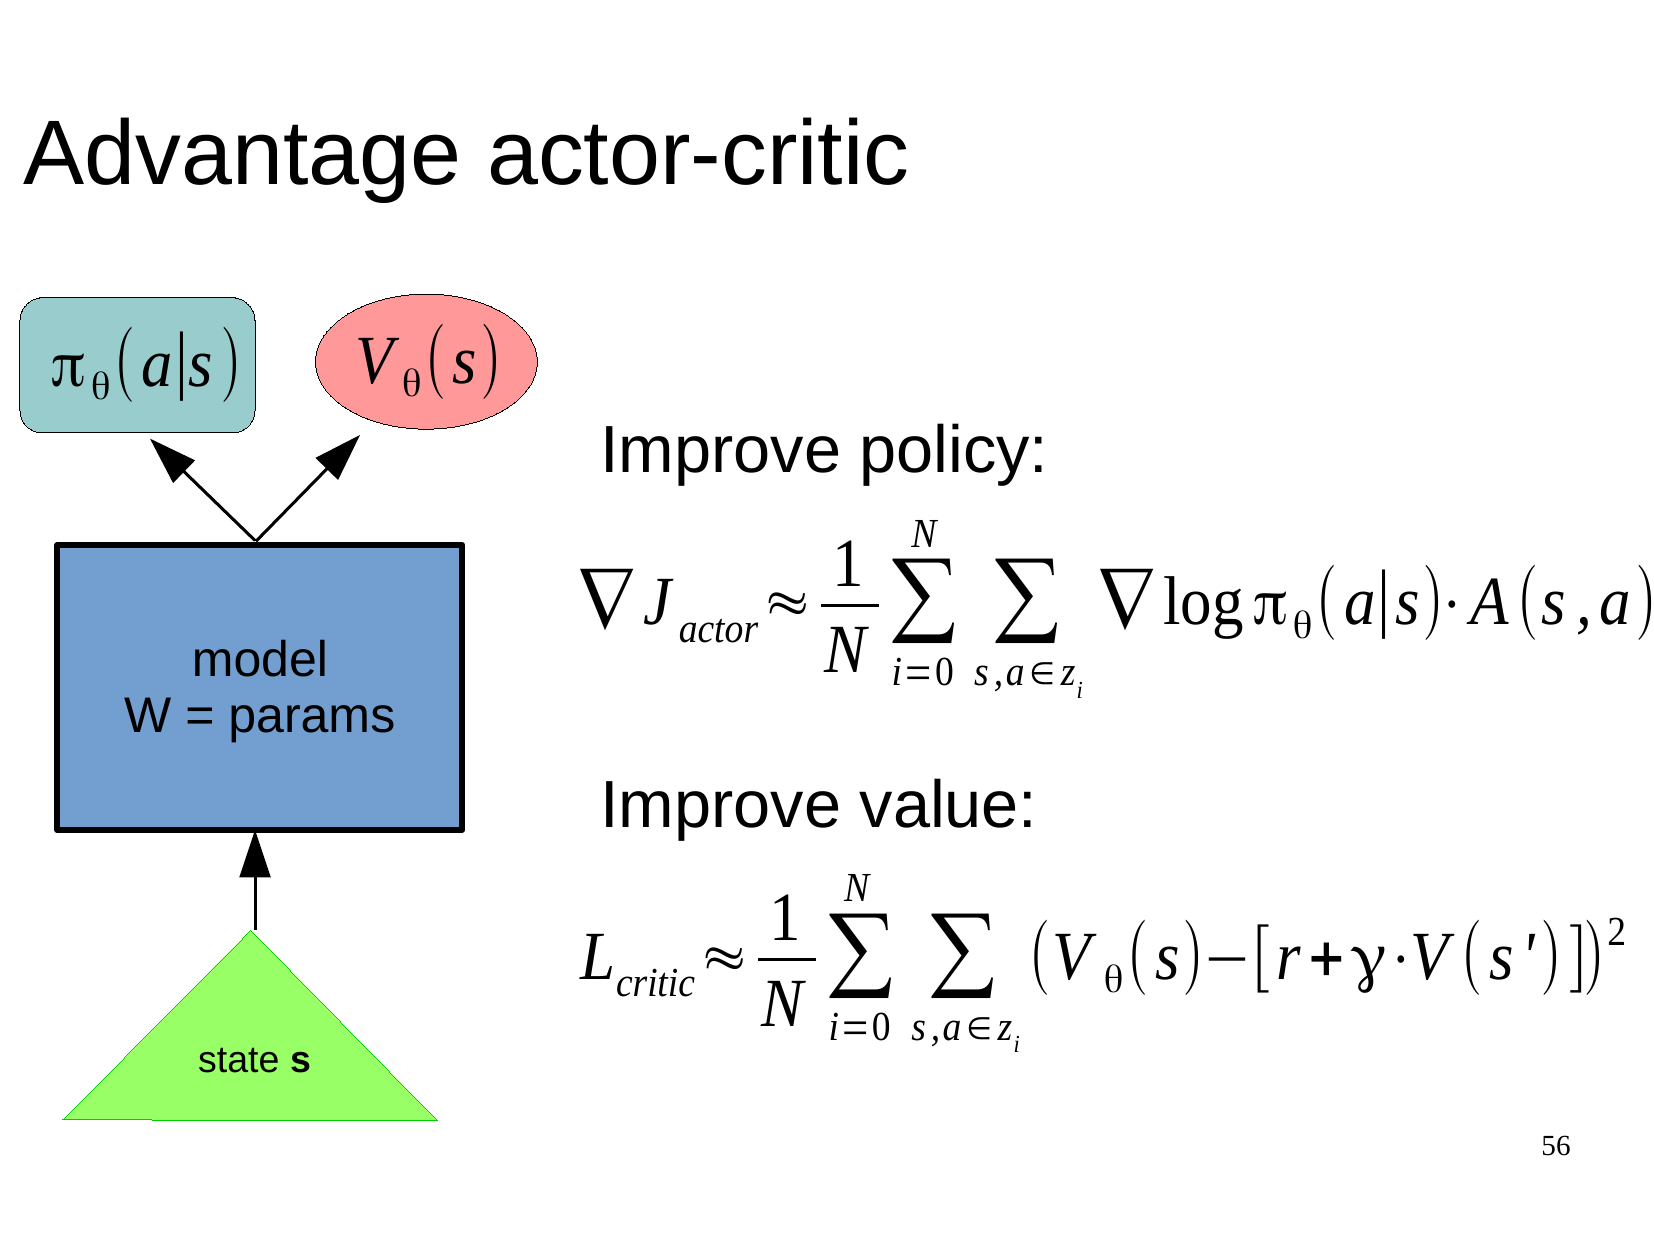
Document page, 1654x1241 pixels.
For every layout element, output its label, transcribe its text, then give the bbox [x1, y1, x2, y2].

text_box [19, 297, 256, 433]
text_box [315, 320, 516, 430]
title Advantage actor-critic [23, 49, 1512, 257]
text_box Improve policy: [585, 405, 1066, 495]
chart [36, 322, 256, 406]
text_box state s [165, 1021, 344, 1132]
text_box [62, 930, 341, 1121]
text_box [344, 1025, 438, 1121]
text_box Improve value: [585, 759, 1055, 849]
chart [560, 508, 1654, 704]
text_box [341, 294, 511, 318]
chart [560, 862, 1640, 1058]
text_box [518, 323, 538, 400]
chart [339, 318, 518, 402]
text_box model W = params [57, 544, 463, 830]
